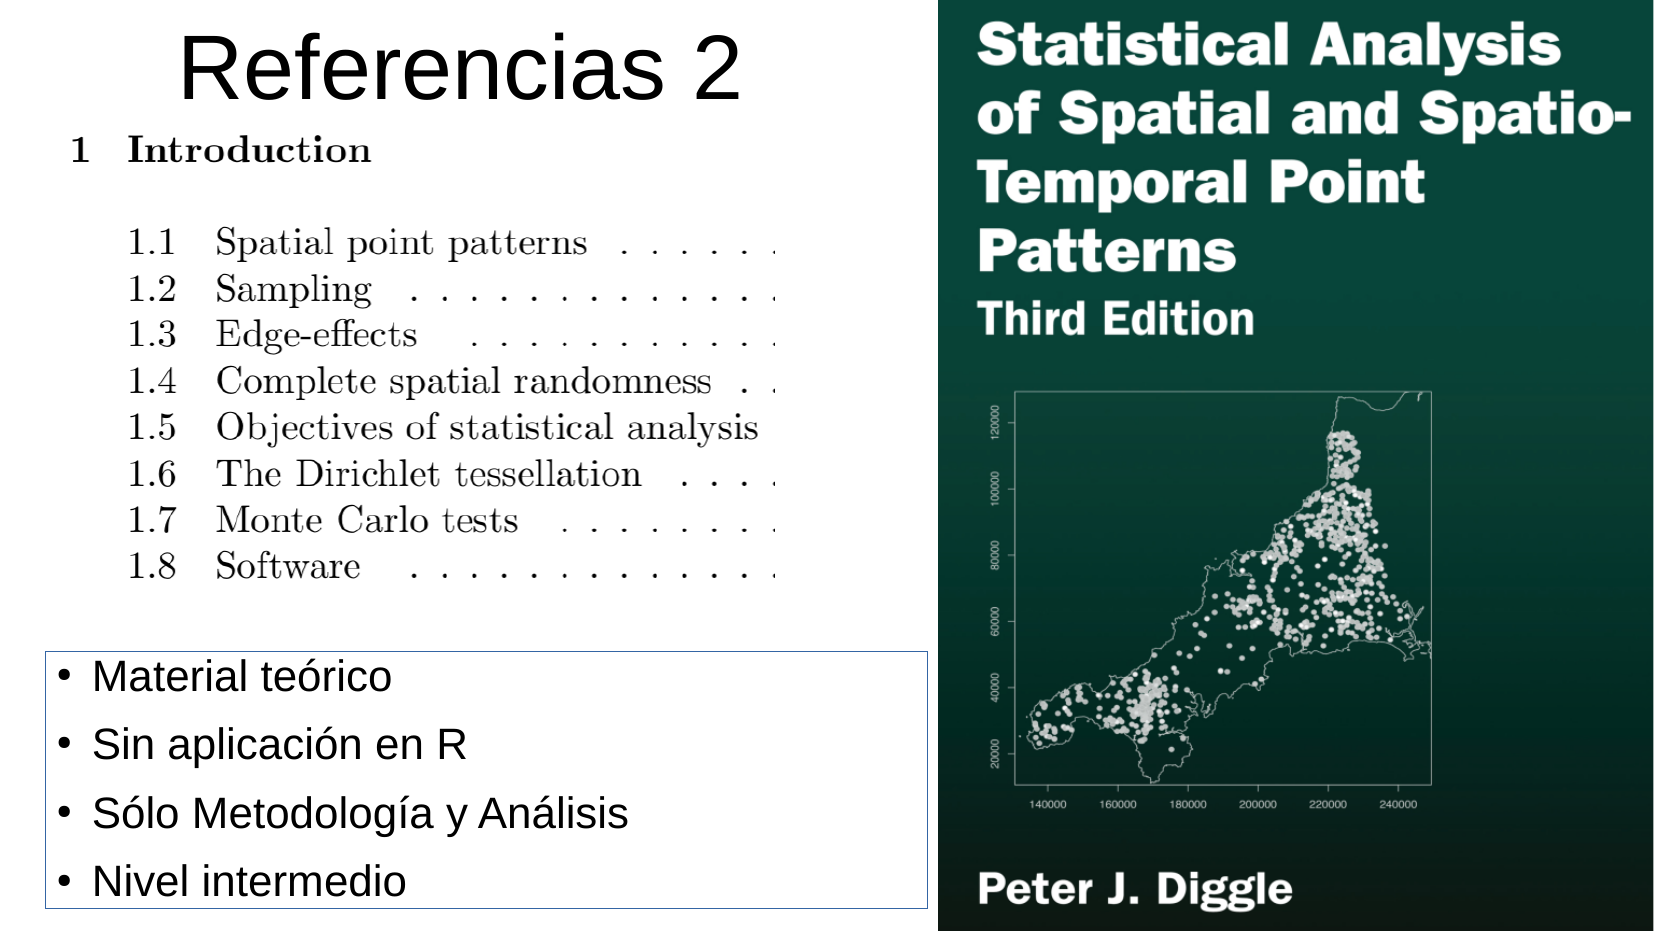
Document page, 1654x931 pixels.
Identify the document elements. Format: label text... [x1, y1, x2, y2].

picture [39, 107, 775, 595]
list Material teórico Sin aplicación en R Sólo Metodología y Análisis Nivel intermedio [45, 651, 928, 909]
picture [938, 0, 1654, 931]
title Referencias 2 [0, 0, 938, 146]
